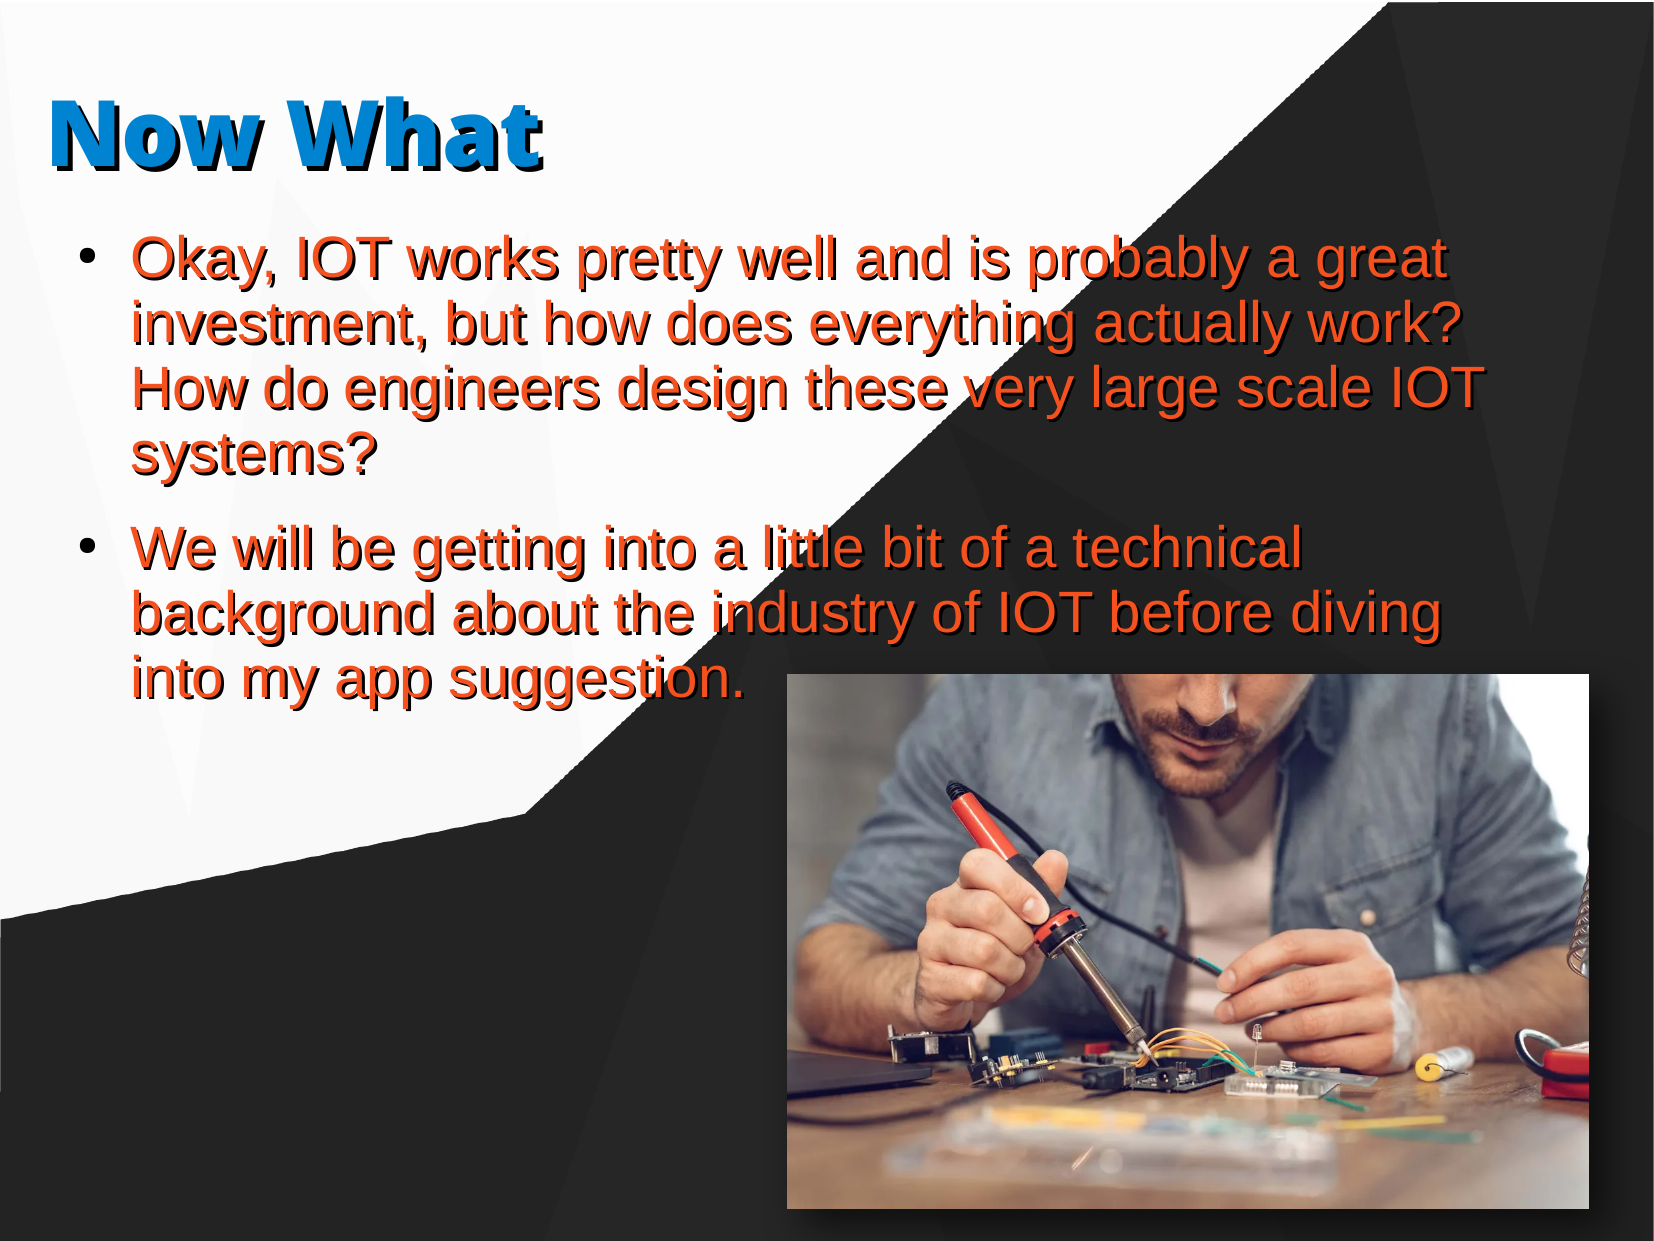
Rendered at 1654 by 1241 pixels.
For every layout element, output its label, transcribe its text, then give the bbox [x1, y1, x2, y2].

title Now What [45, 37, 1013, 226]
picture [0, 2, 1654, 1241]
list Okay, IOT works pretty well and is probably a great investment, but how does everything actually work? How do engineers design these very large scale IOT systems? We will be getting into a little bit of a technical background about the industry of IOT before diving into my app suggestion. [59, 225, 1538, 898]
